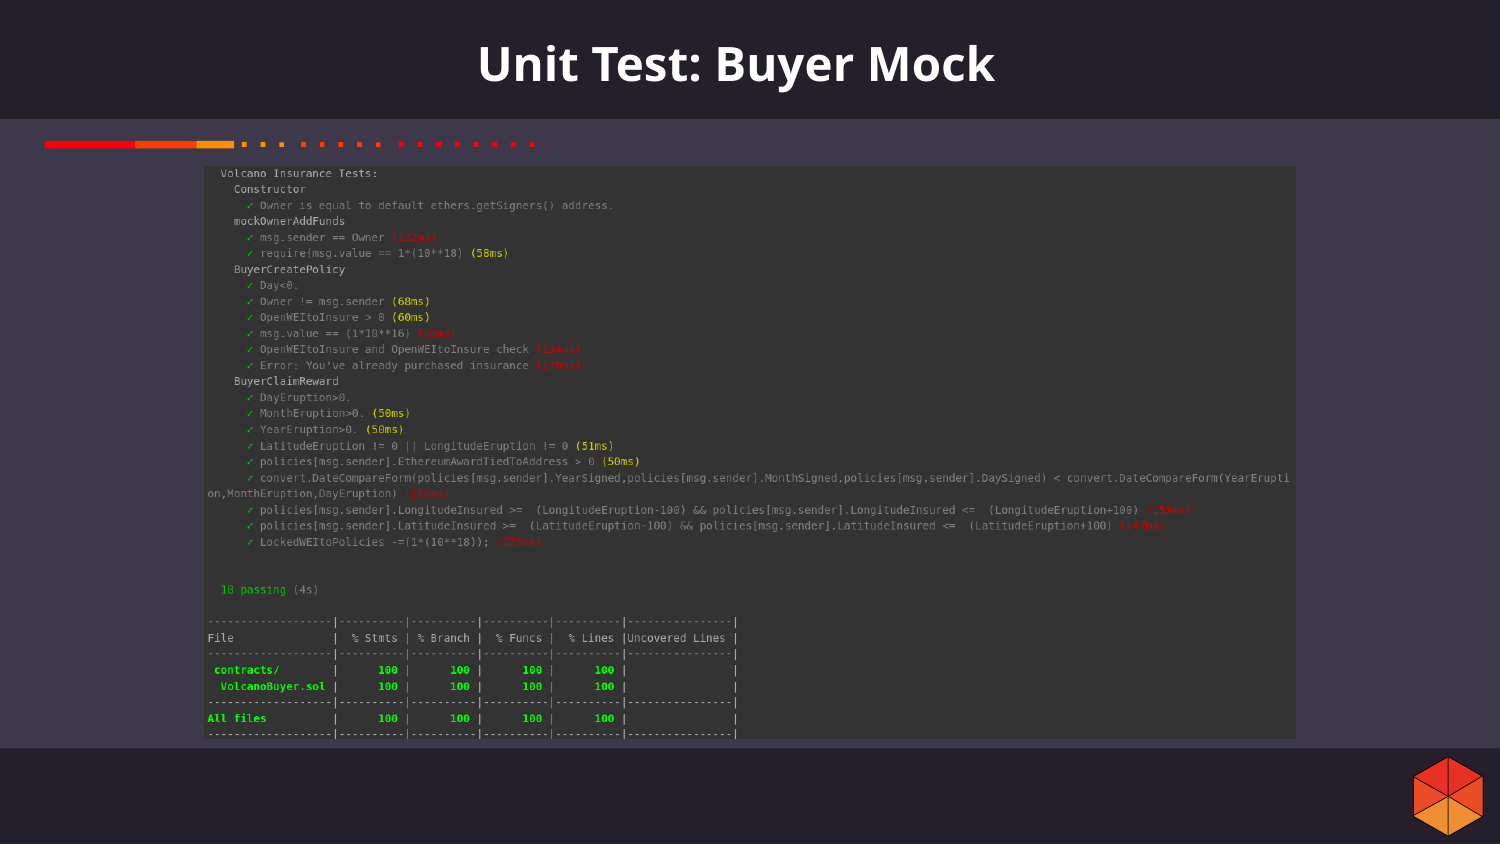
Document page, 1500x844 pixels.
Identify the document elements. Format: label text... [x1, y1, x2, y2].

title Unit Test: Buyer Mock [0, 19, 1460, 108]
picture [204, 166, 1296, 739]
picture [1412, 755, 1484, 837]
